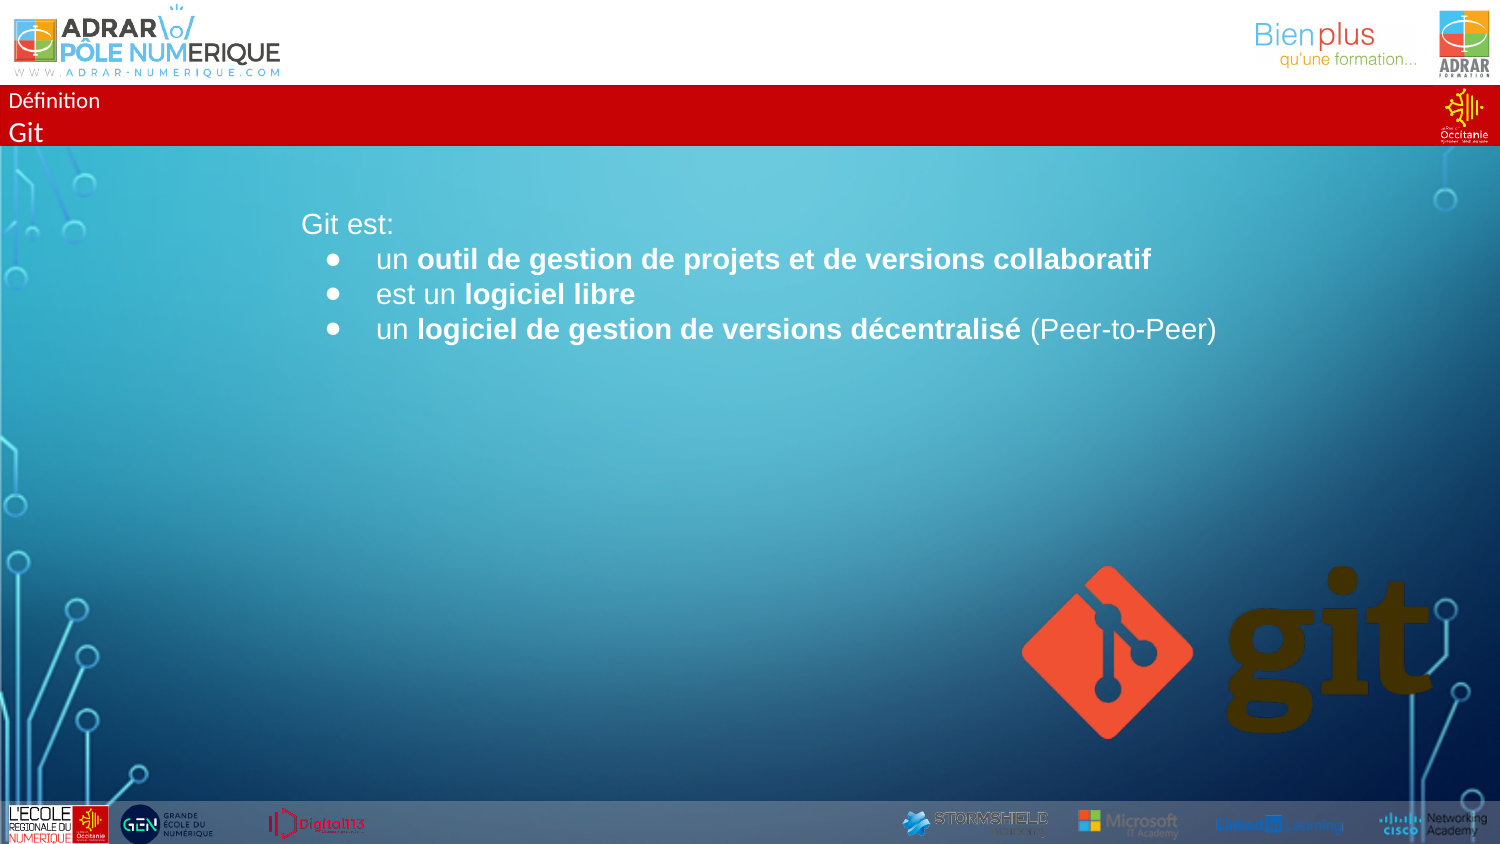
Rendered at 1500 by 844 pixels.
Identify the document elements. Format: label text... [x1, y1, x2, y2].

text_box Définition Git [0, 70, 144, 164]
text_box Git est: un outil de gestion de projets et de versions collaboratif est un logiciel libre un logiciel de gestion de versions décentralisé (Peer-to-Peer) [286, 190, 1460, 361]
picture [0, 85, 1500, 844]
picture [260, 807, 373, 841]
picture [1437, 8, 1491, 79]
picture [8, 803, 109, 844]
picture [1256, 22, 1416, 68]
picture [7, 0, 288, 82]
picture [902, 807, 1048, 841]
